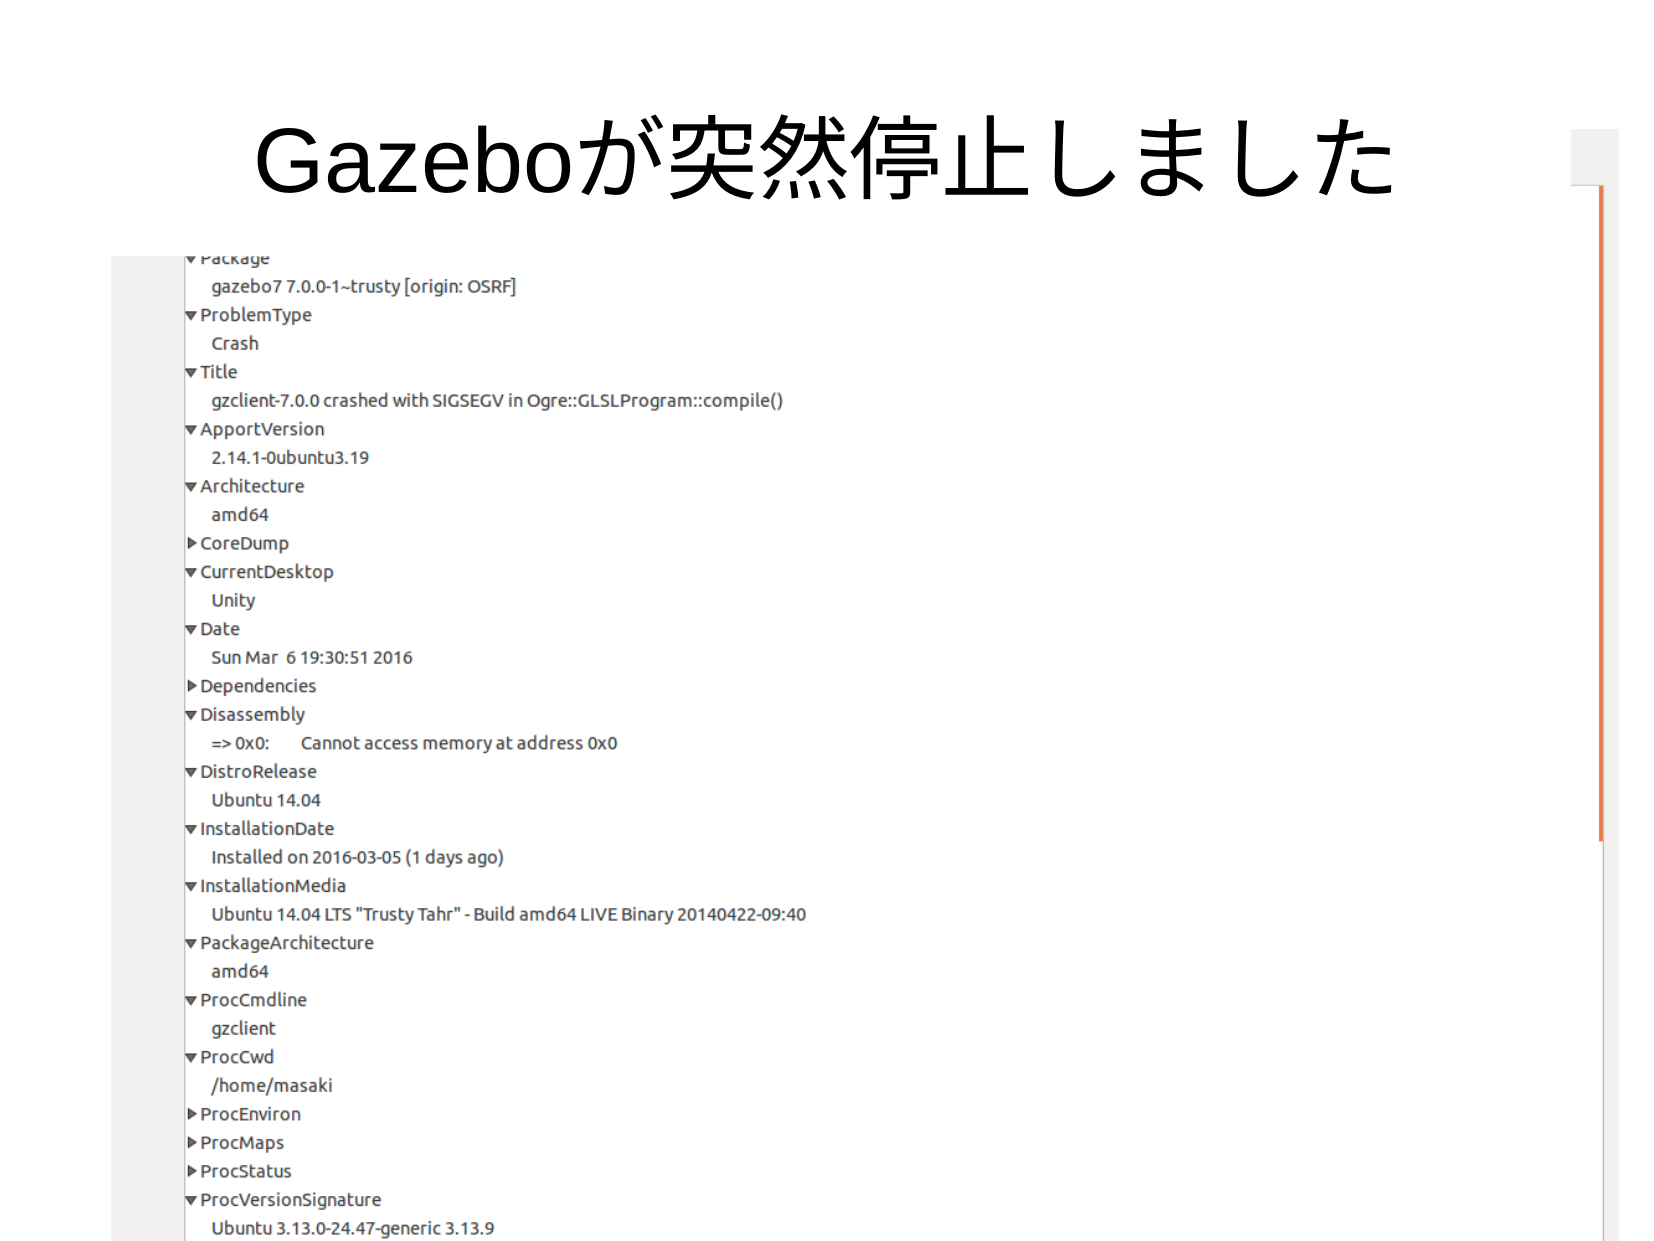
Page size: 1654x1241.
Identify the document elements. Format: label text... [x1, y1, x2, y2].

picture [111, 129, 1619, 1241]
title Gazeboが突然停止しました [82, 49, 1571, 257]
